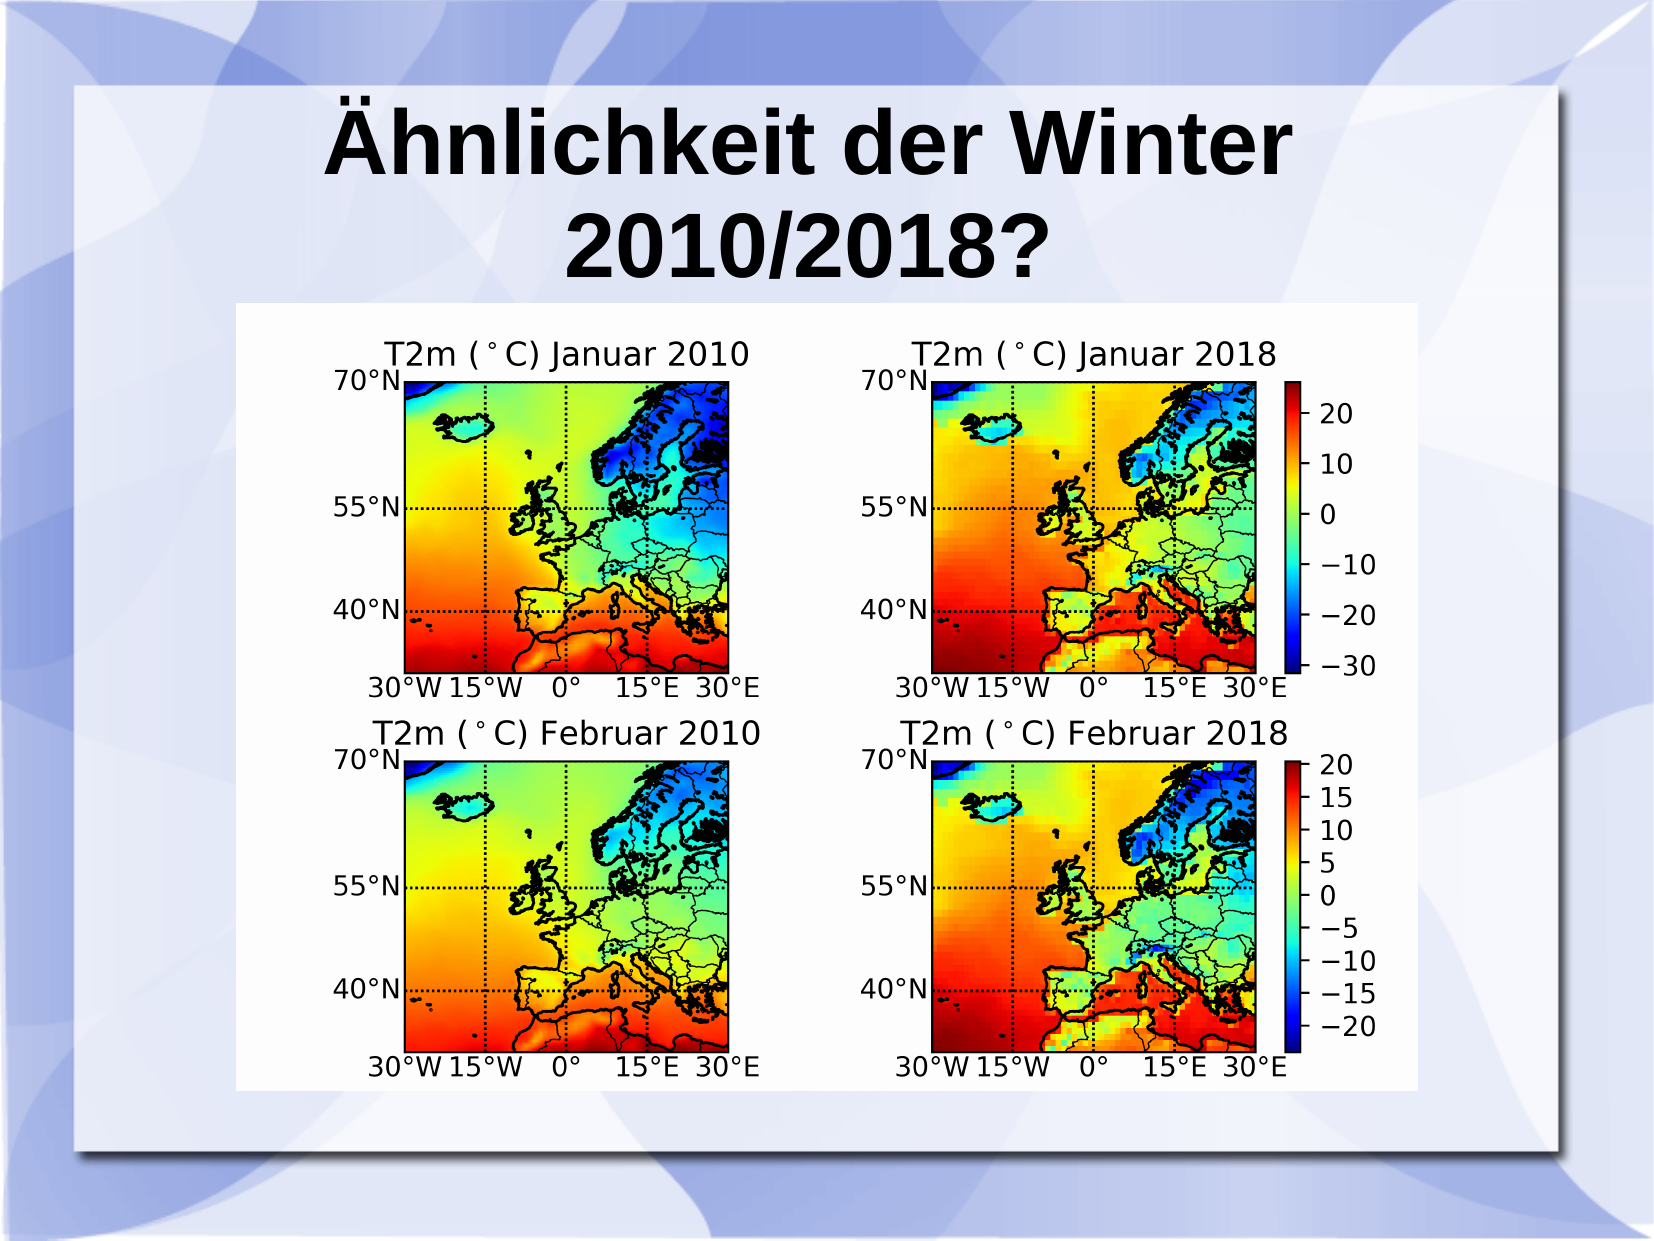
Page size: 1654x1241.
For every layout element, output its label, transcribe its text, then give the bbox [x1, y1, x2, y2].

picture [0, 0, 1654, 1241]
title Ähnlichkeit der Winter 2010/2018? [82, 90, 1536, 298]
